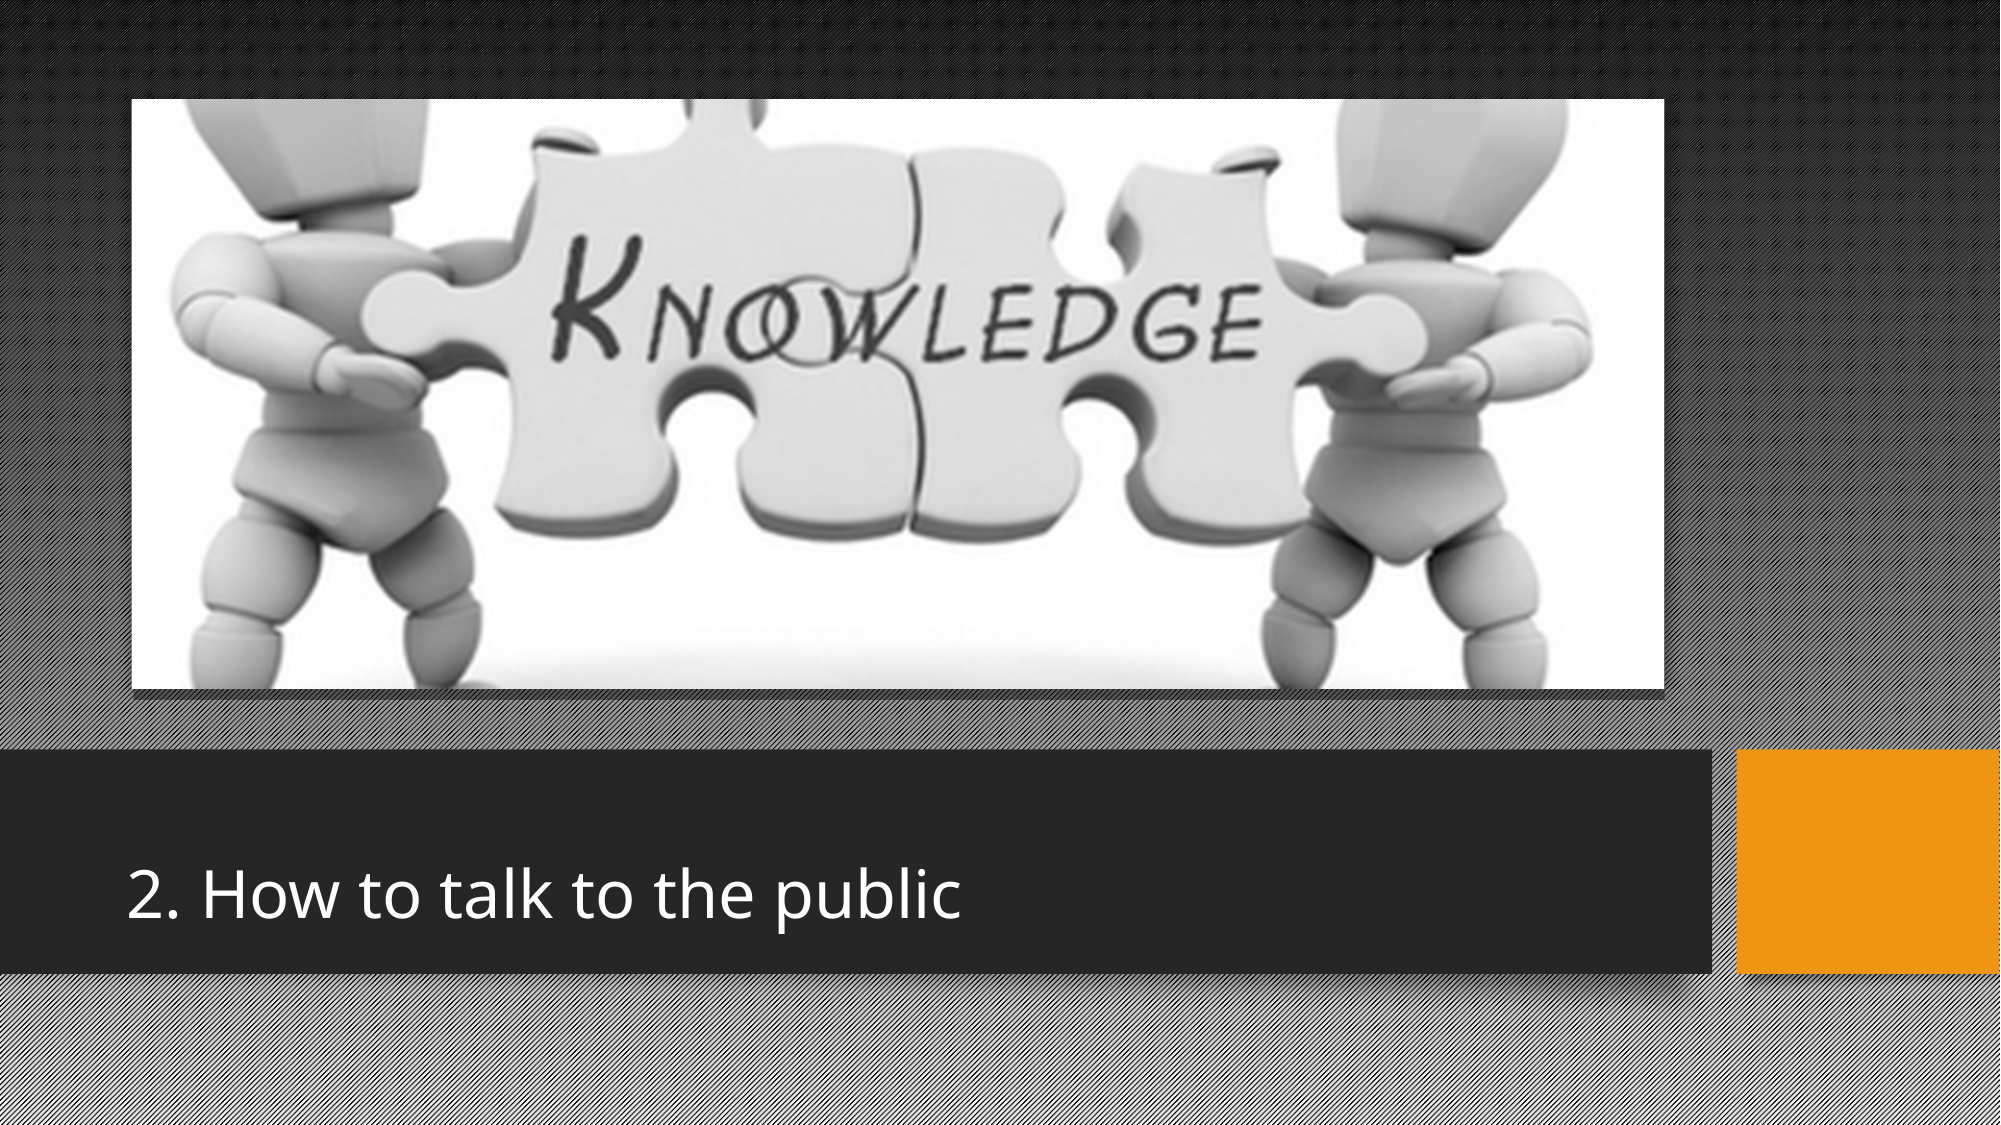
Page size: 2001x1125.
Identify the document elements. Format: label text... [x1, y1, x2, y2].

title 2. How to talk to the public [111, 772, 1689, 940]
picture [0, 0, 2000, 1125]
